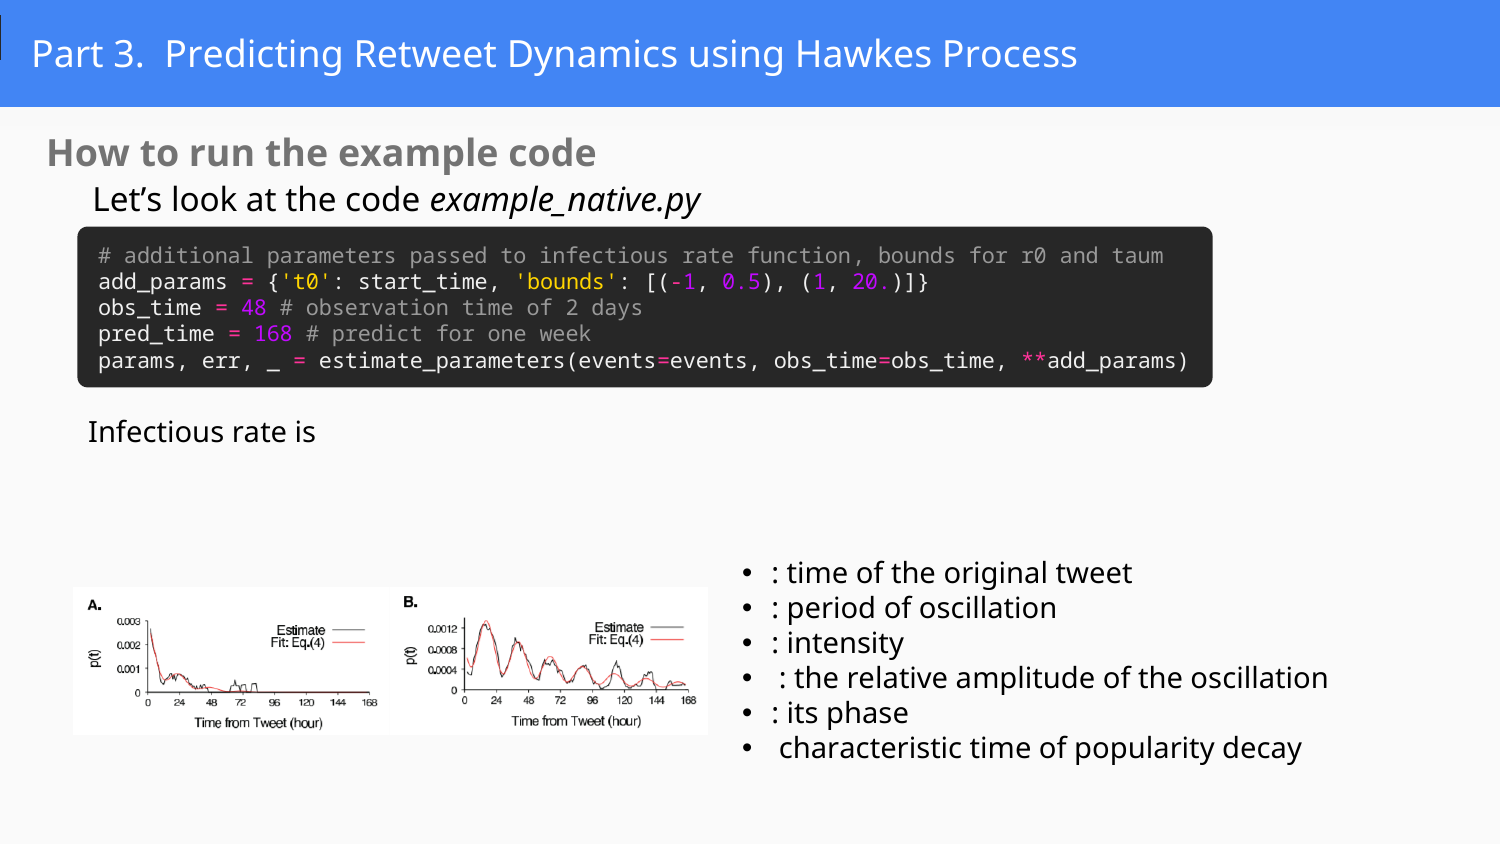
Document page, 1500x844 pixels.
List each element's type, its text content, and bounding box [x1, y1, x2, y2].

text_box Infectious rate is [73, 406, 1407, 526]
title Part 3. Predicting Retweet Dynamics using Hawkes Process [16, 2, 1465, 102]
text_box : time of the original tweet : period of oscillation : intensity : the relative amplitude of the oscillation : its phase characteristic time of popularity decay [727, 547, 1354, 772]
text_box # additional parameters passed to infectious rate function, bounds for r0 and taum add_params = {'t0': start_time, 'bounds': [(-1, 0.5), (1, 20.)]} obs_time = 48 # observation time of 2 days pred_time = 168 # predict for one week params, err, _ = estimate_parameters(events=events, obs_time=obs_time, **add_params) [77, 226, 1213, 388]
text_box Let’s look at the code example_native.py [77, 170, 752, 227]
text_box How to run the example code [31, 106, 1423, 177]
picture [73, 587, 709, 735]
